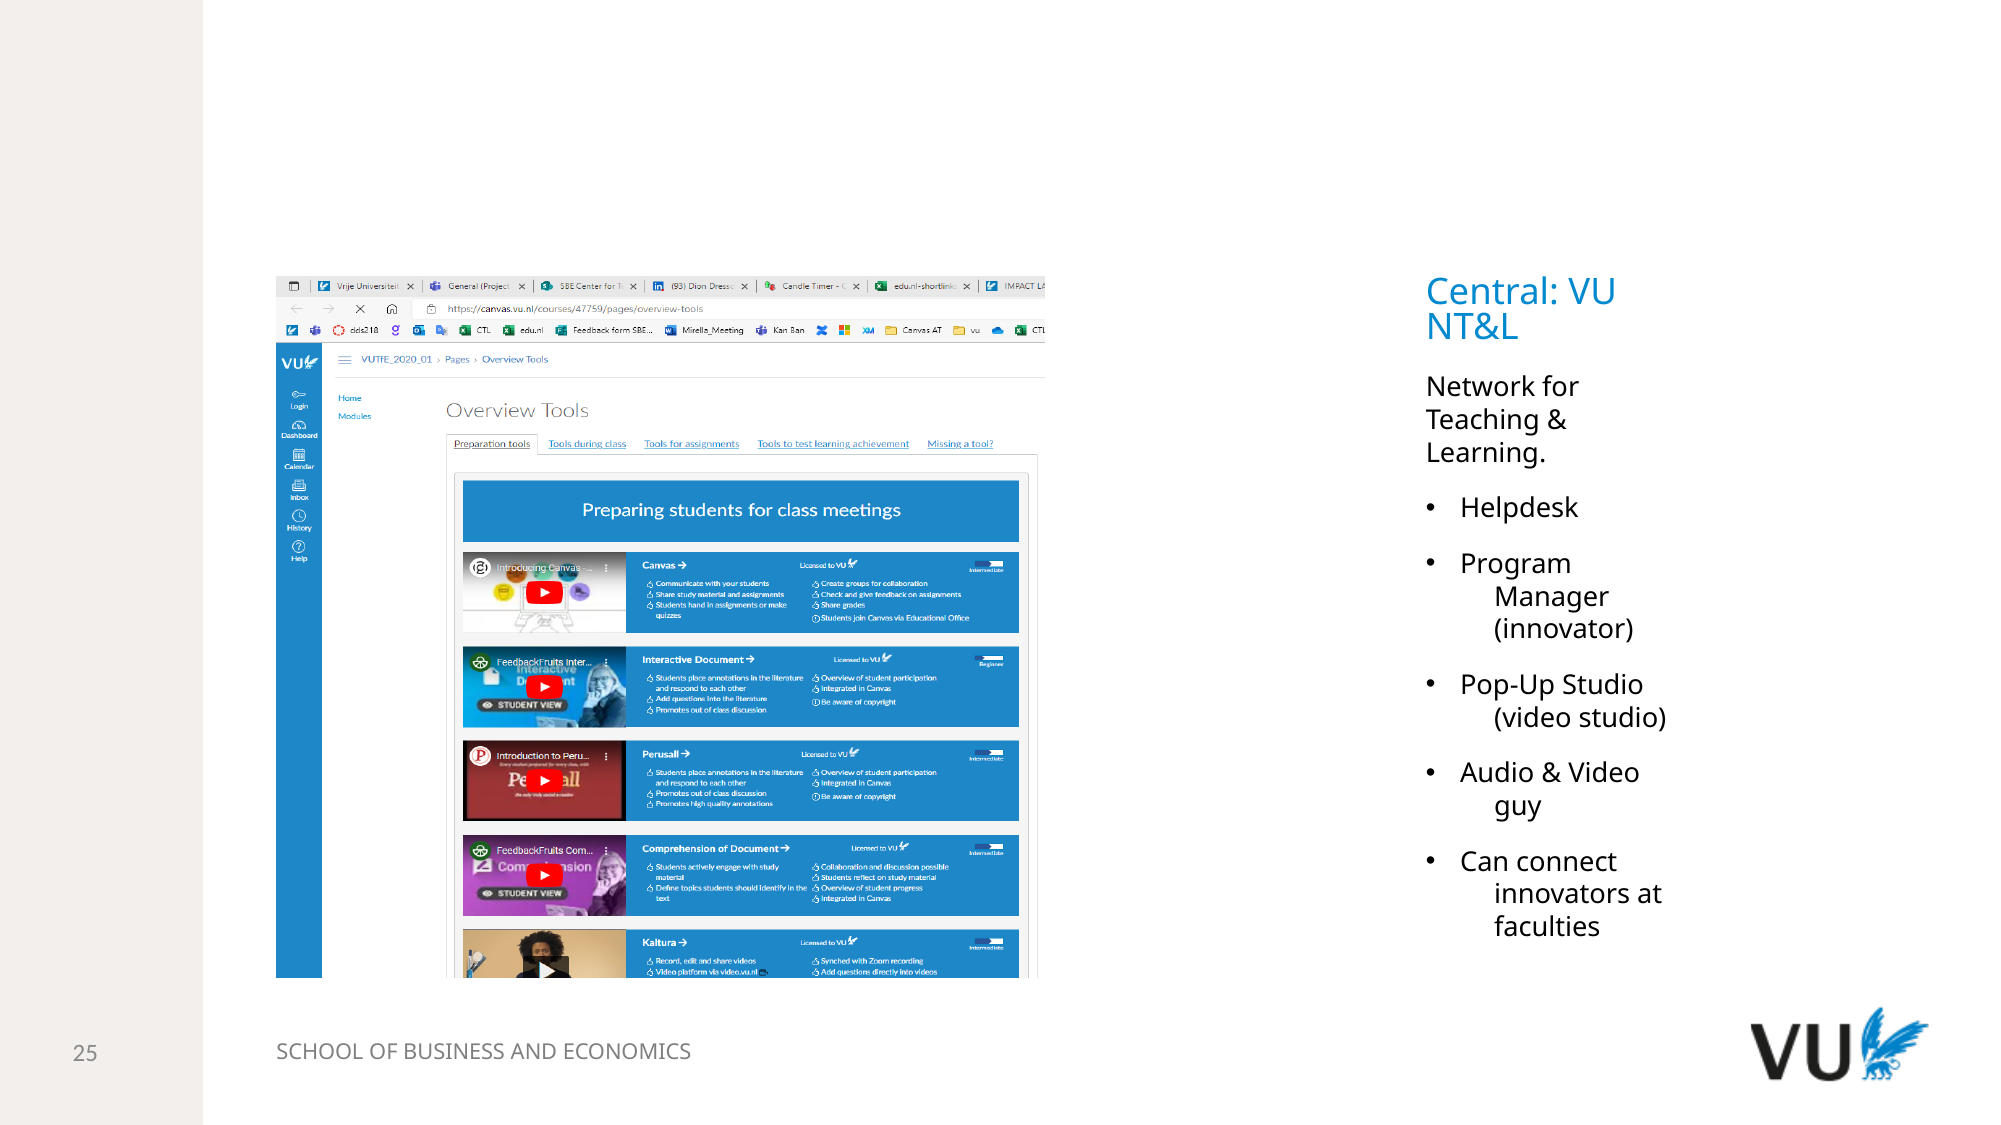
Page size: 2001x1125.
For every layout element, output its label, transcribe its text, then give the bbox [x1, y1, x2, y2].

text_box SCHOOL OF BUSINESS AND ECONOMICS [276, 977, 1413, 1125]
chart [276, 276, 1045, 977]
list Central: VU NT&L Network for Teaching & Learning. Helpdesk Program Manager (innovator) Pop-Up Studio (video studio) Audio & Video guy Can connect innovators at faculties [1425, 276, 1927, 978]
text_box 22 [72, 977, 173, 1125]
